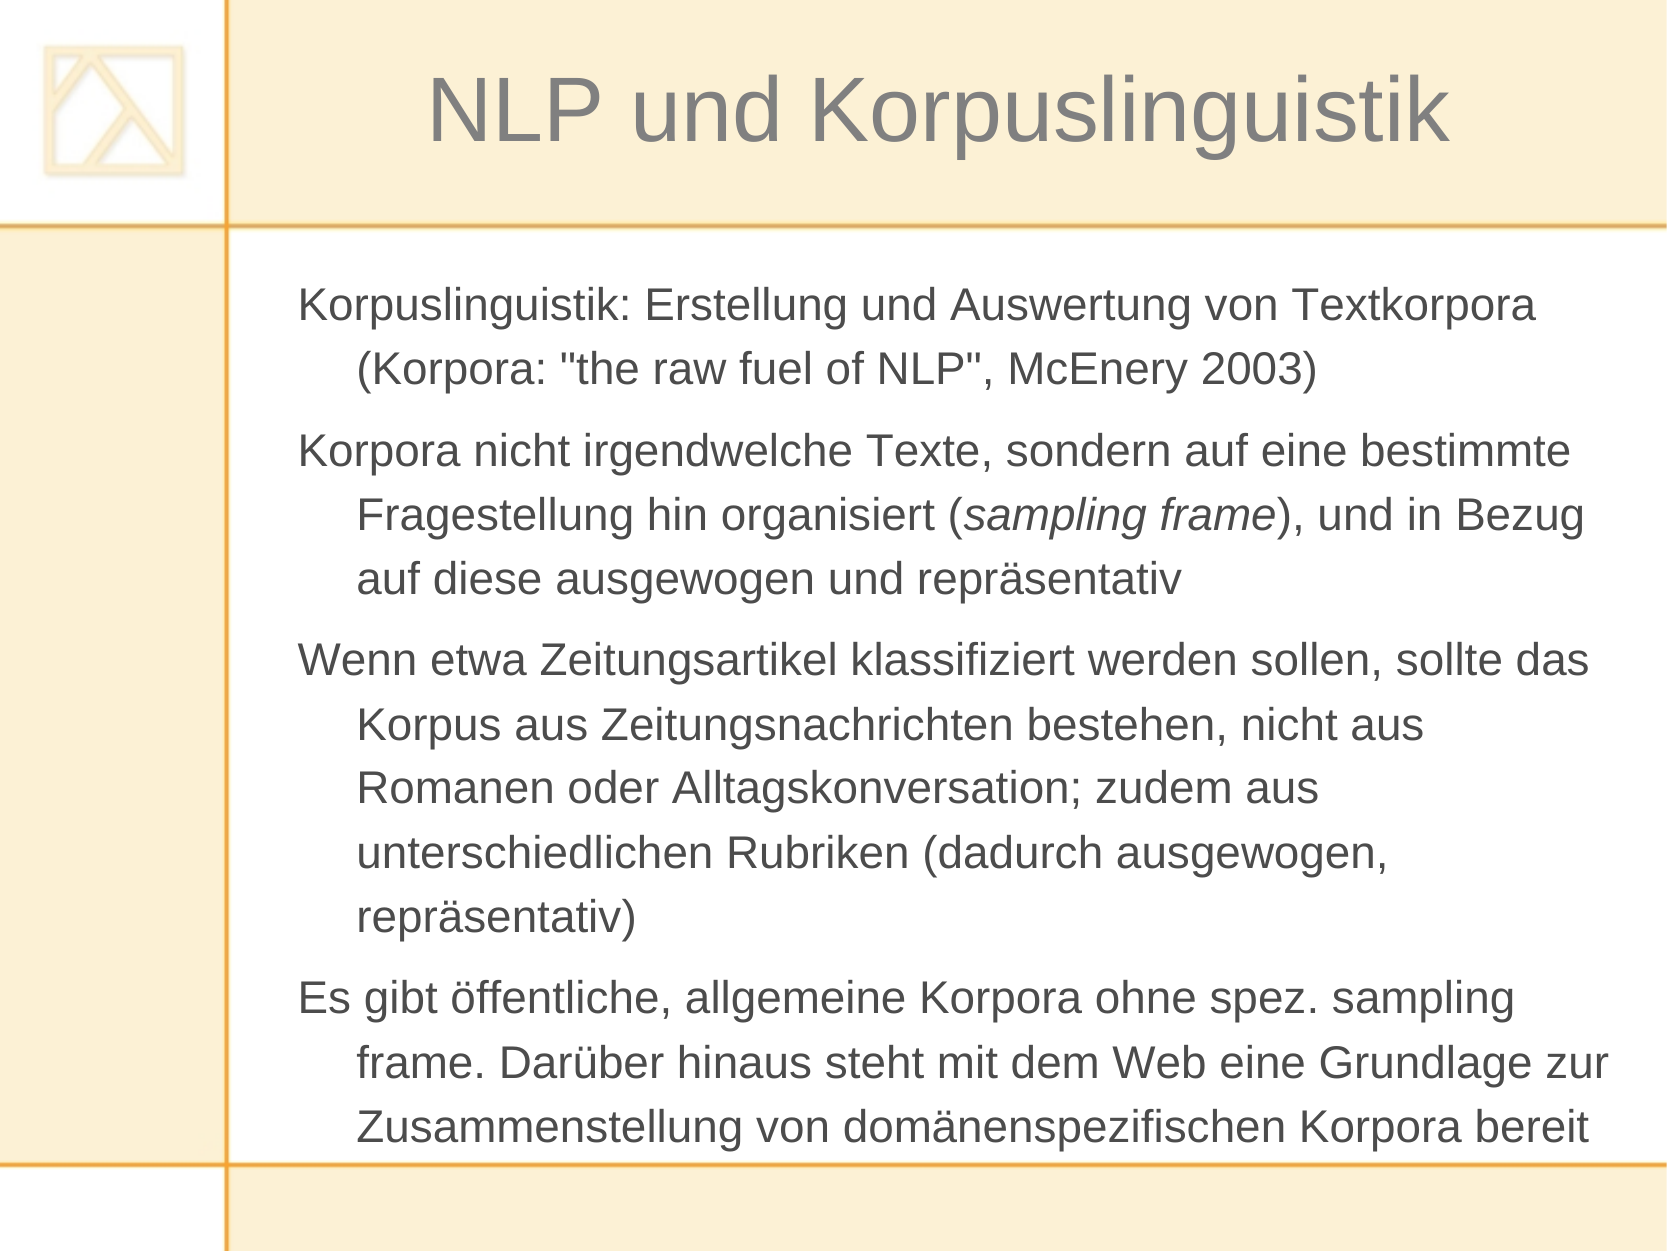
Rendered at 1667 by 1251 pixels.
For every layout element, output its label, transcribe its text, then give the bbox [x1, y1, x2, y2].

title NLP und Korpuslinguistik [268, 0, 1611, 238]
list Korpuslinguistik: Erstellung und Auswertung von Textkorpora (Korpora: "the raw fuel of NLP", McEnery 2003) Korpora nicht irgendwelche Texte, sondern auf eine bestimmte Fragestellung hin organisiert (sampling frame), und in Bezug auf diese ausgewogen und repräsentativ Wenn etwa Zeitungsartikel klassifiziert werden sollen, sollte das Korpus aus Zeitungsnachrichten bestehen, nicht aus Romanen oder Alltagskonversation; zudem aus unterschiedlichen Rubriken (dadurch ausgewogen, repräsentativ) Es gibt öffentliche, allgemeine Korpora ohne spez. sampling frame. Darüber hinaus steht mit dem Web eine Grundlage zur Zusammenstellung von domänenspezifischen Korpora bereit [268, 265, 1611, 1188]
picture [0, 0, 1667, 1251]
